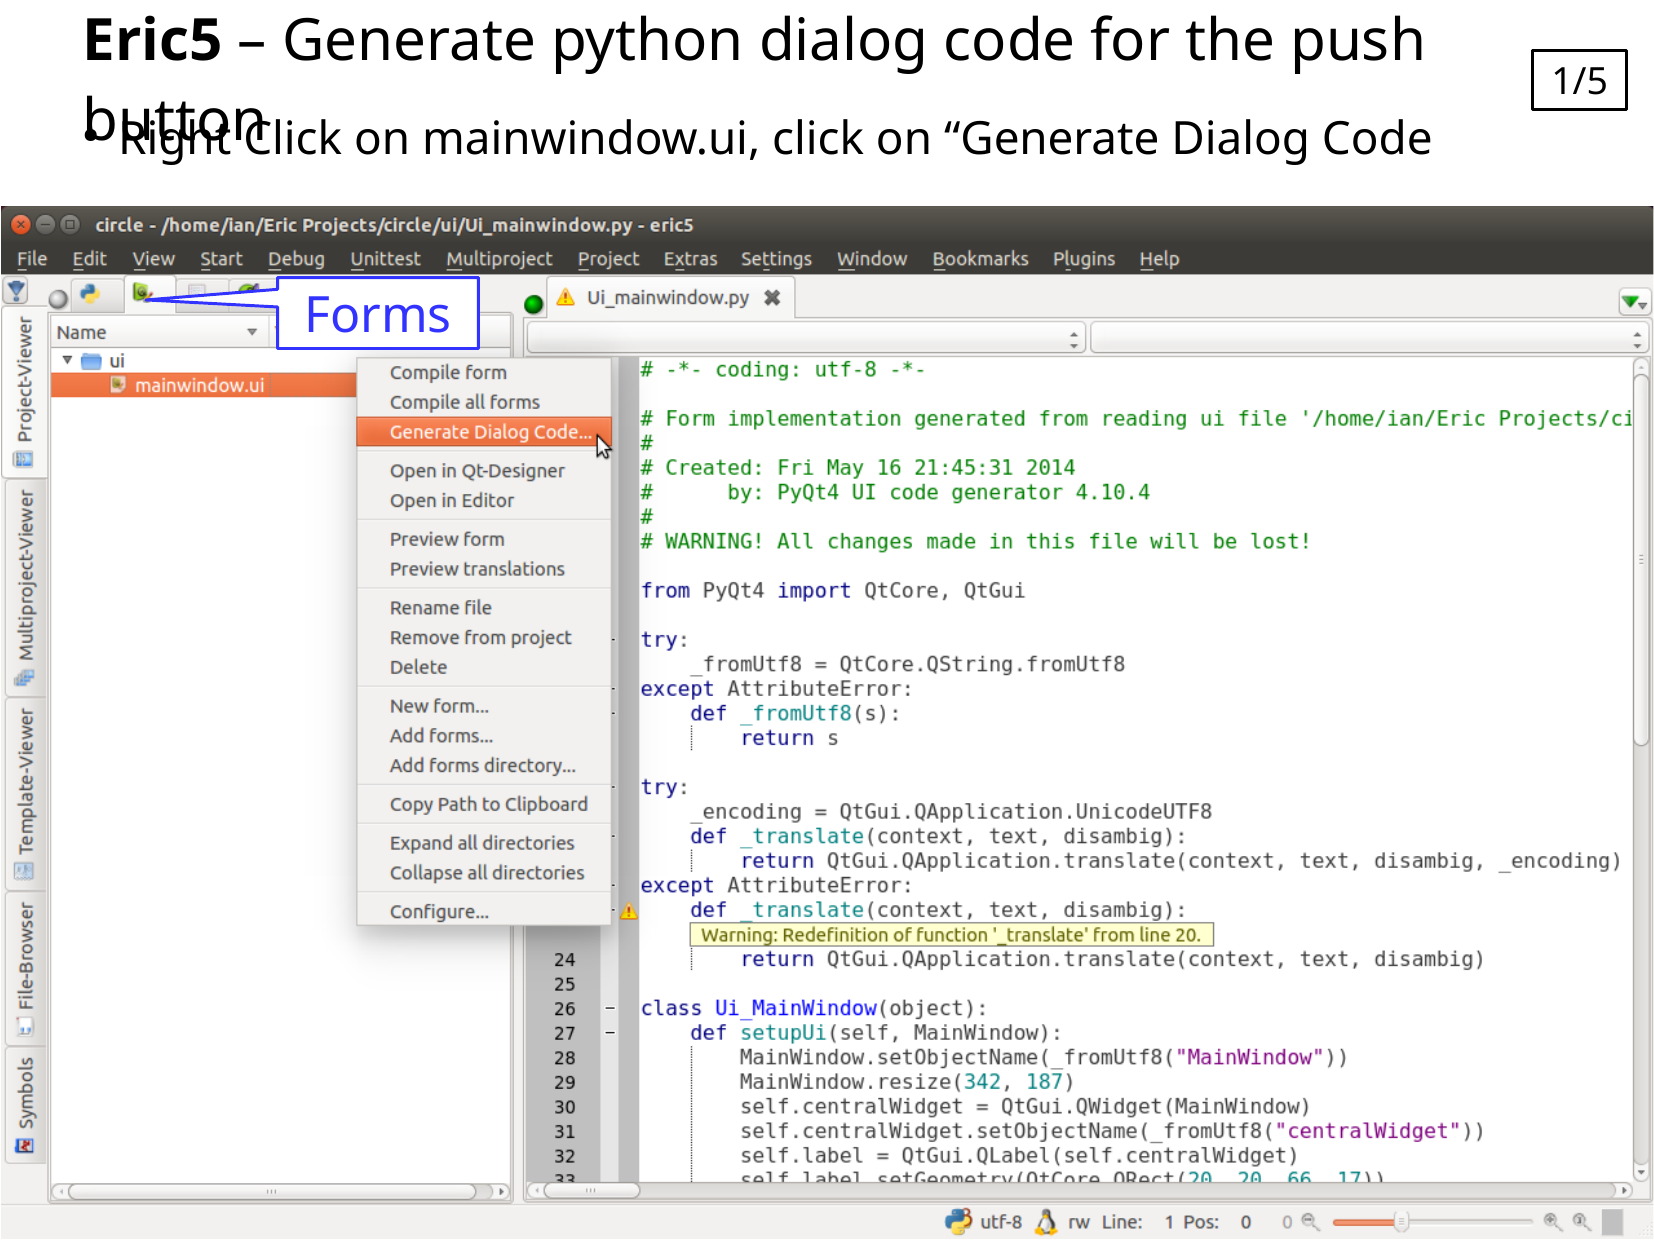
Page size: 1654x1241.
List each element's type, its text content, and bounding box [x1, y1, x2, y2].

title Eric5 – Generate python dialog code for the push button [82, 39, 1571, 94]
text_box Forms [145, 277, 479, 349]
text_box 1/5 [1532, 50, 1627, 110]
text_box Right Click on mainwindow.ui, click on “Generate Dialog Code [82, 94, 1571, 180]
picture [1, 206, 1654, 1239]
